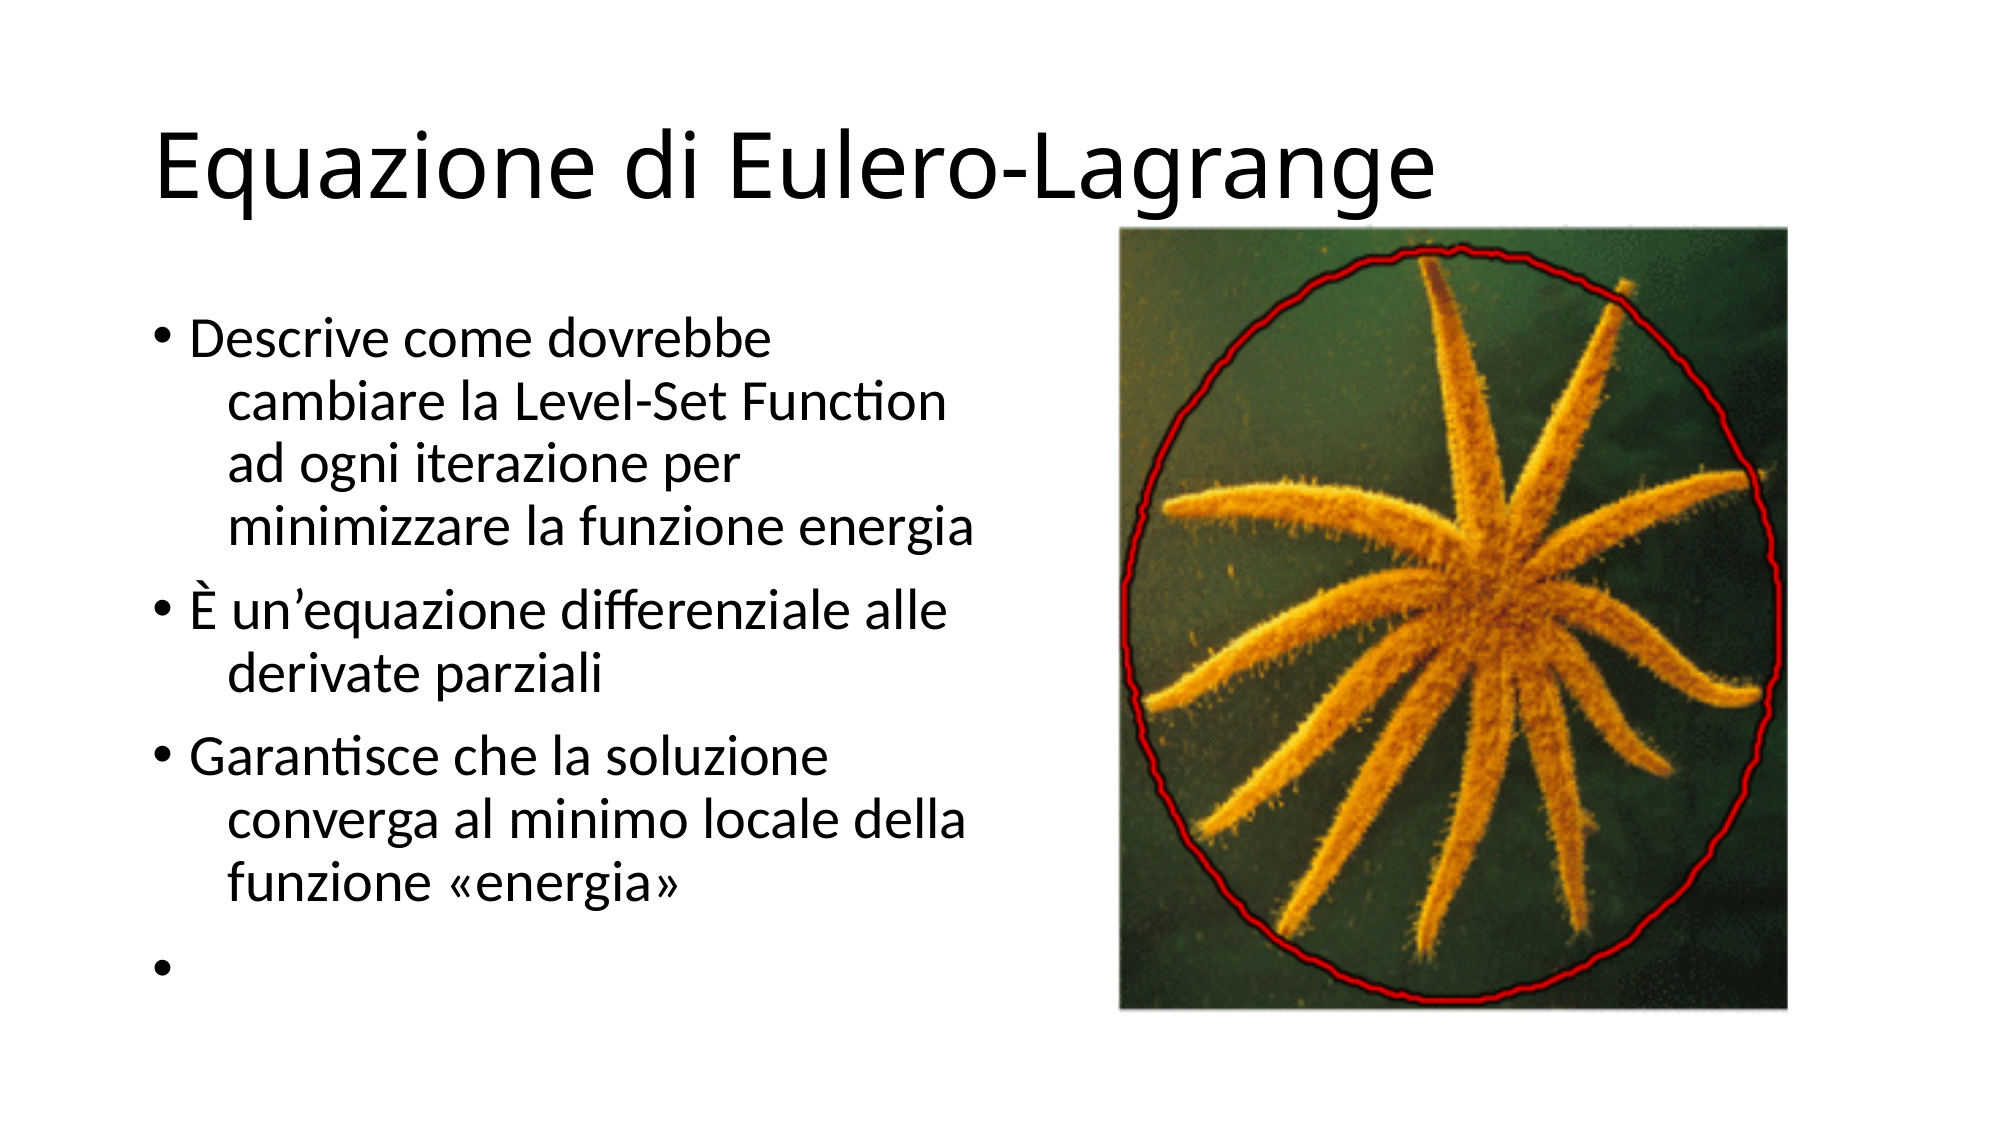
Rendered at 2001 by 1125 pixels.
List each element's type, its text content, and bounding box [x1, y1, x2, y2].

list Descrive come dovrebbe cambiare la Level-Set Function ad ogni iterazione per minimizzare la funzione energia È un’equazione differenziale alle derivate parziali Garantisce che la soluzione converga al minimo locale della funzione «energia» [137, 299, 1000, 1014]
picture [1117, 224, 1788, 1014]
title Equazione di Eulero-Lagrange [137, 59, 1863, 278]
